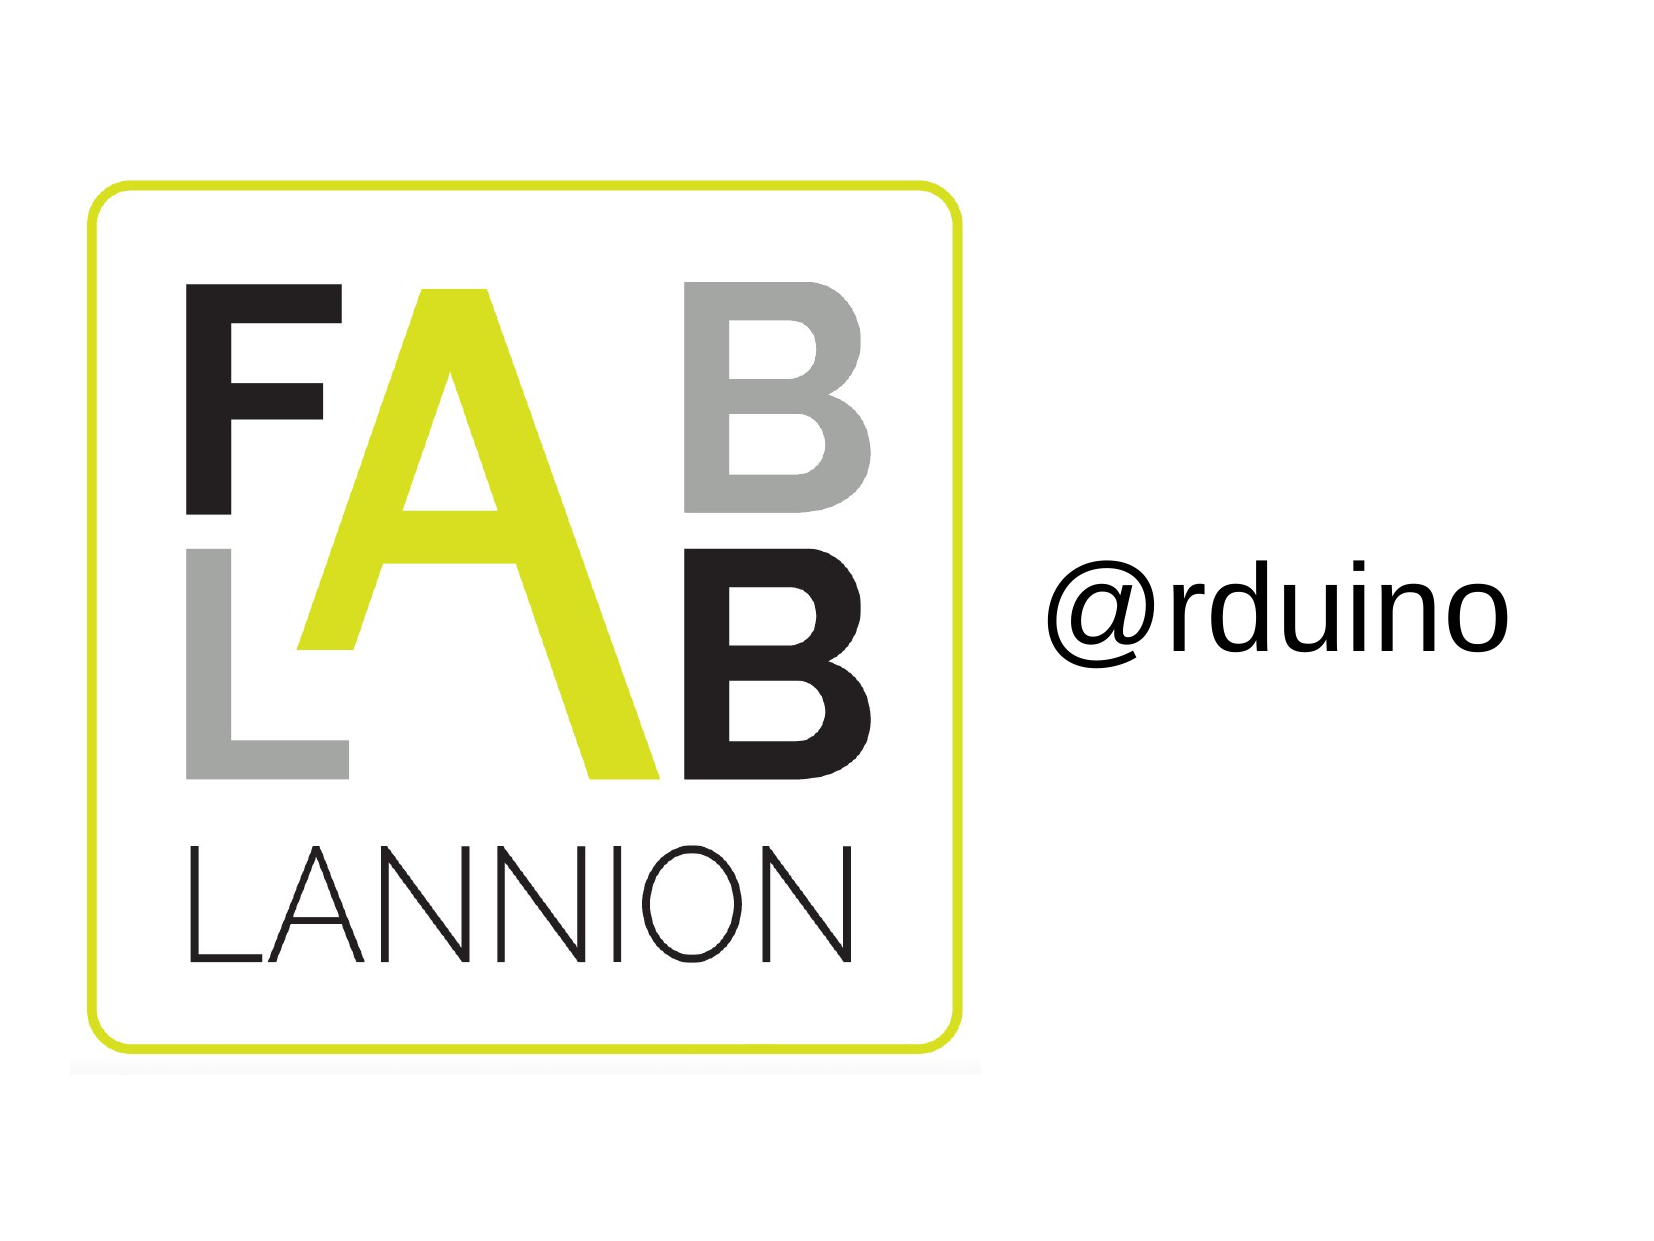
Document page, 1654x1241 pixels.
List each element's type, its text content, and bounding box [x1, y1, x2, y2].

title @rduino [980, 271, 1571, 945]
picture [70, 165, 981, 1075]
